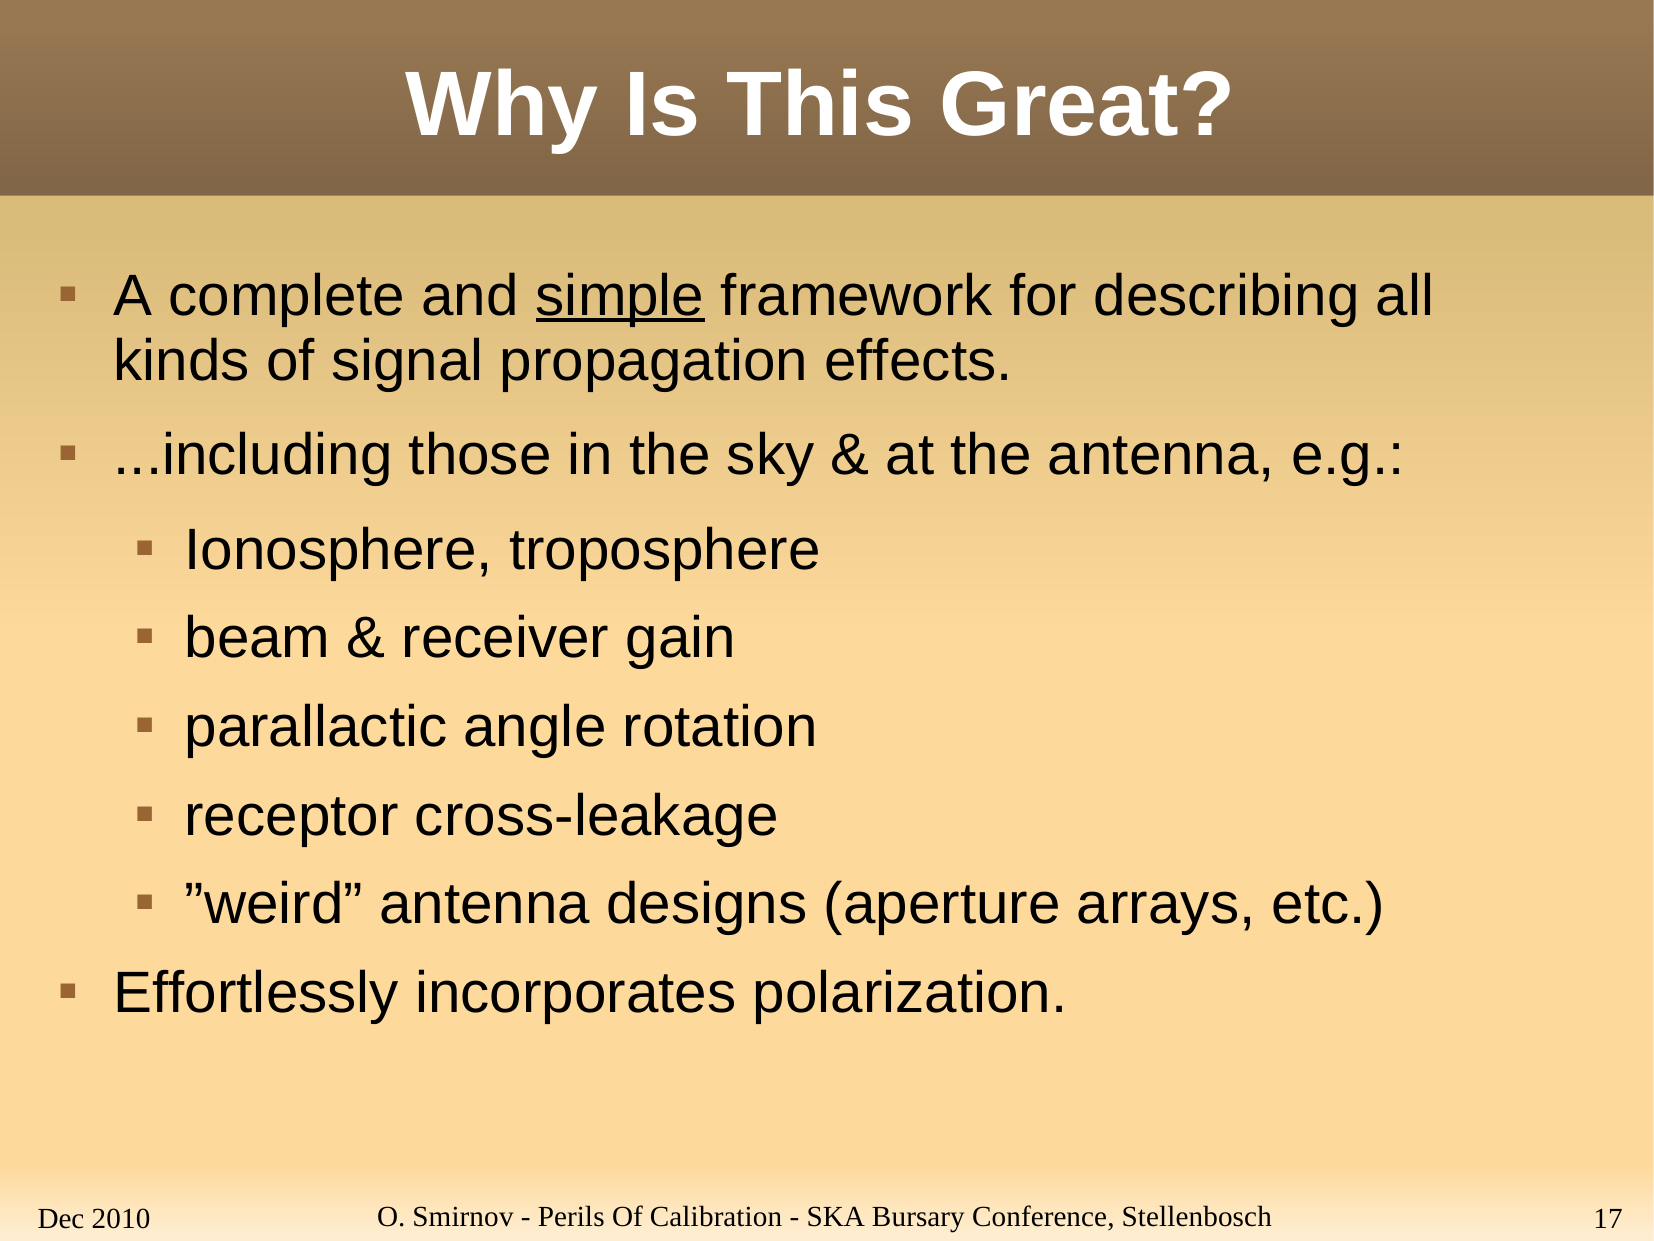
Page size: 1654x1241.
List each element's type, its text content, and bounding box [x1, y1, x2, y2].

picture [0, 0, 1654, 1241]
title Why Is This Great? [76, 0, 1565, 208]
list A complete and simple framework for describing all kinds of signal propagation effects. ...including those in the sky & at the antenna, e.g.: Ionosphere, troposphere beam & receiver gain parallactic angle rotation receptor cross-leakage ”weird” antenna designs (aperture arrays, etc.) Effortlessly incorporates polarization. [42, 262, 1576, 1120]
